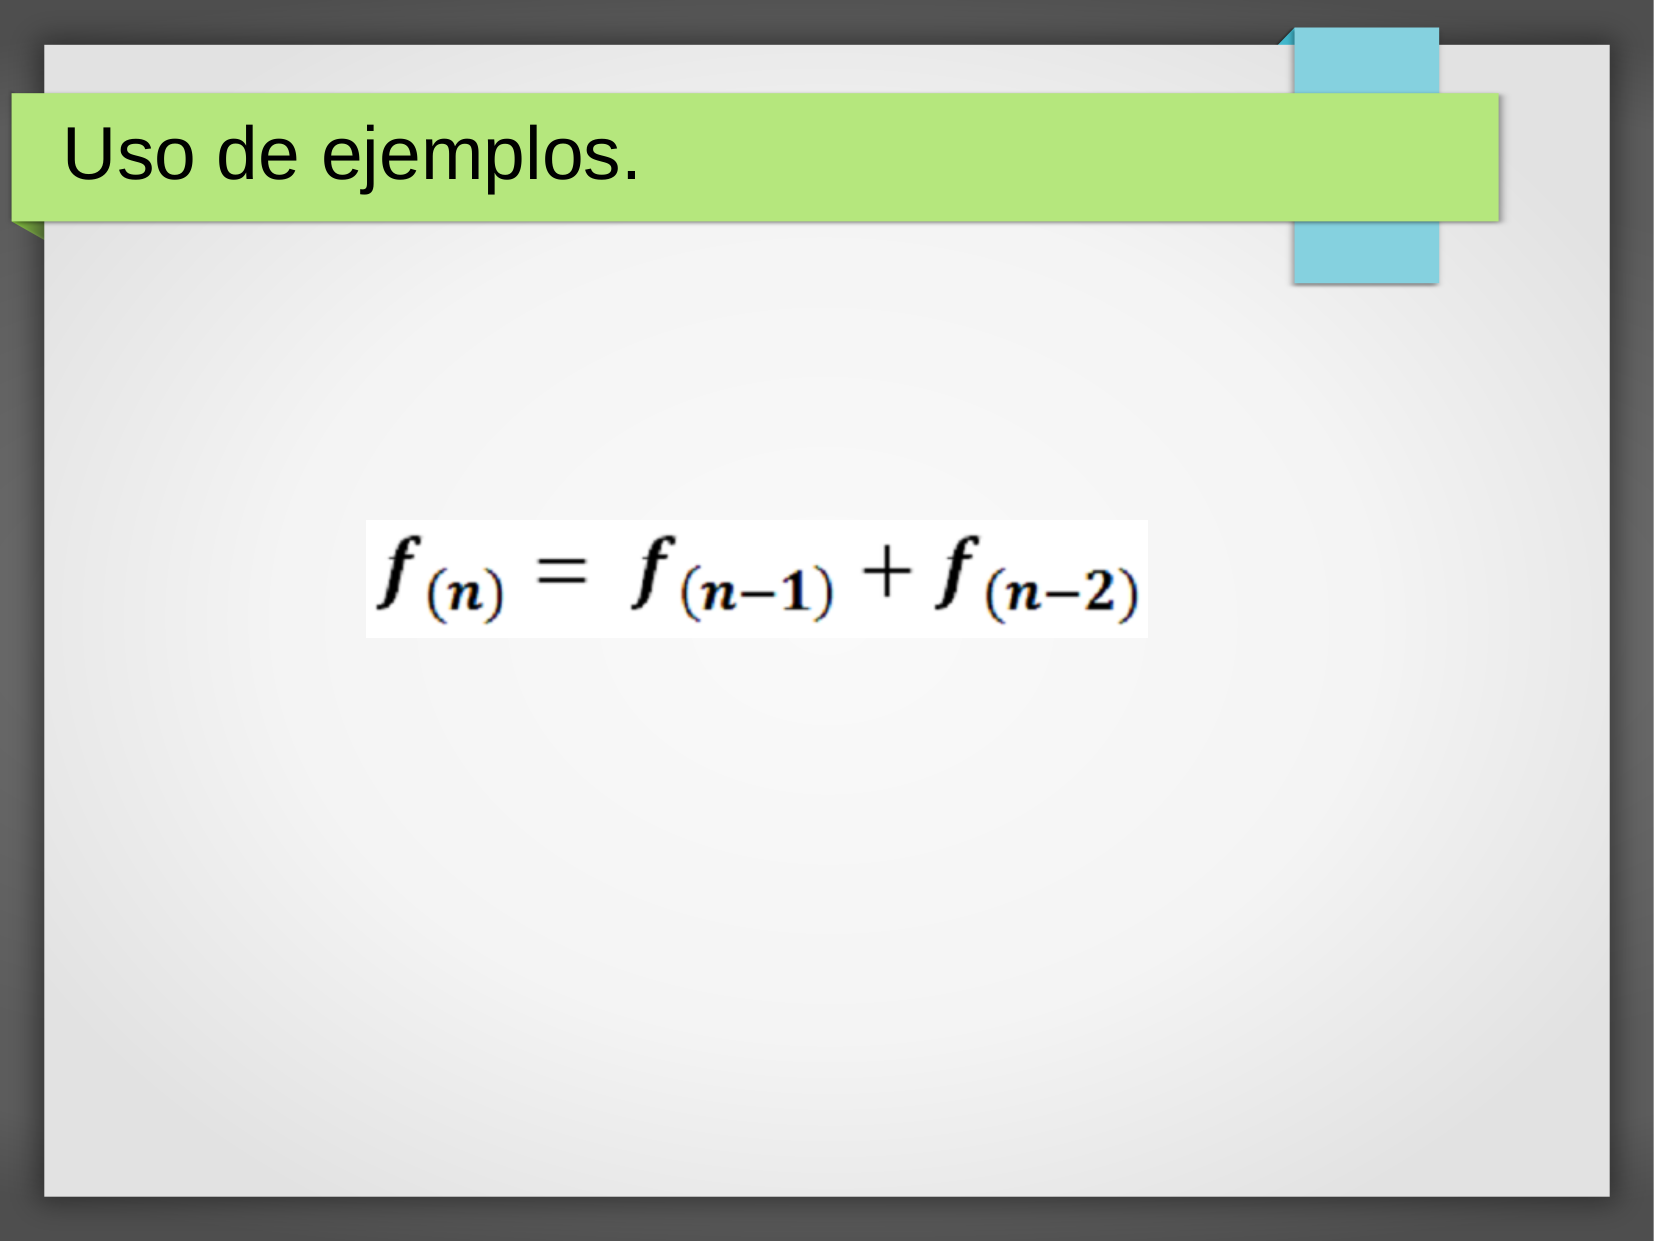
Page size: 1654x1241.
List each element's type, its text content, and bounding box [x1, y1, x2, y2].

title Uso de ejemplos. [62, 94, 1489, 213]
picture [0, 0, 1654, 1241]
